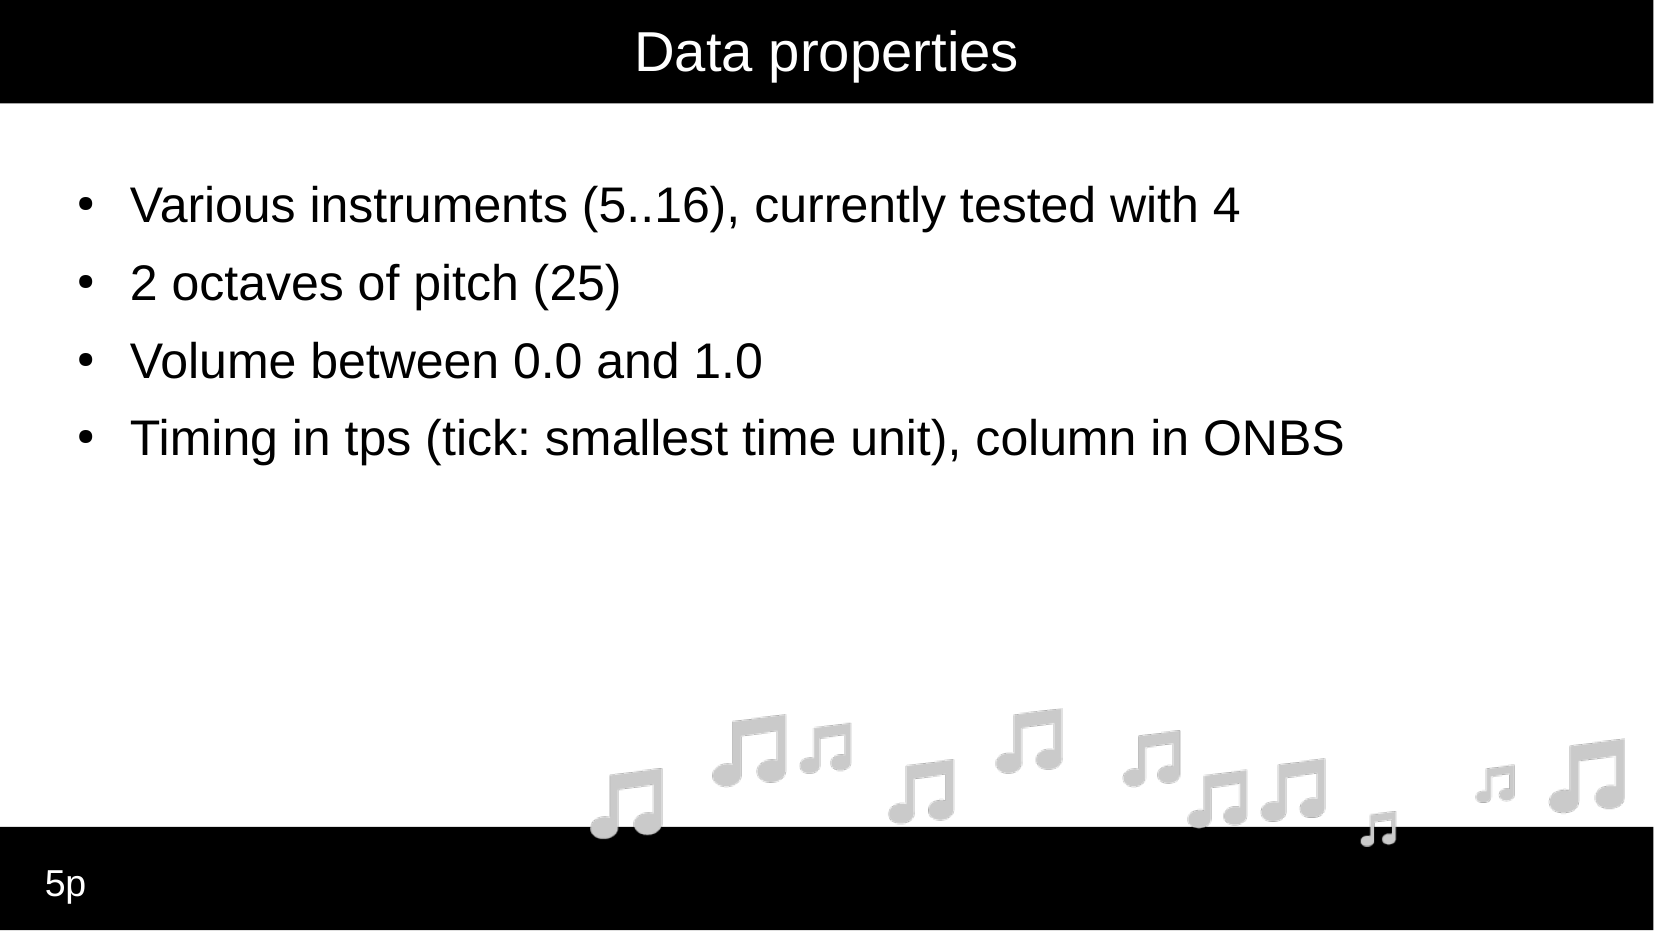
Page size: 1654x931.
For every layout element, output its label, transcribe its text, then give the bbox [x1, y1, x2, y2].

text_box 5p [30, 855, 106, 912]
title Data properties [59, 6, 1595, 98]
list Various instruments (5..16), currently tested with 4 2 octaves of pitch (25) Volume between 0.0 and 1.0 Timing in tps (tick: smallest time unit), column in ONBS [59, 177, 1595, 768]
